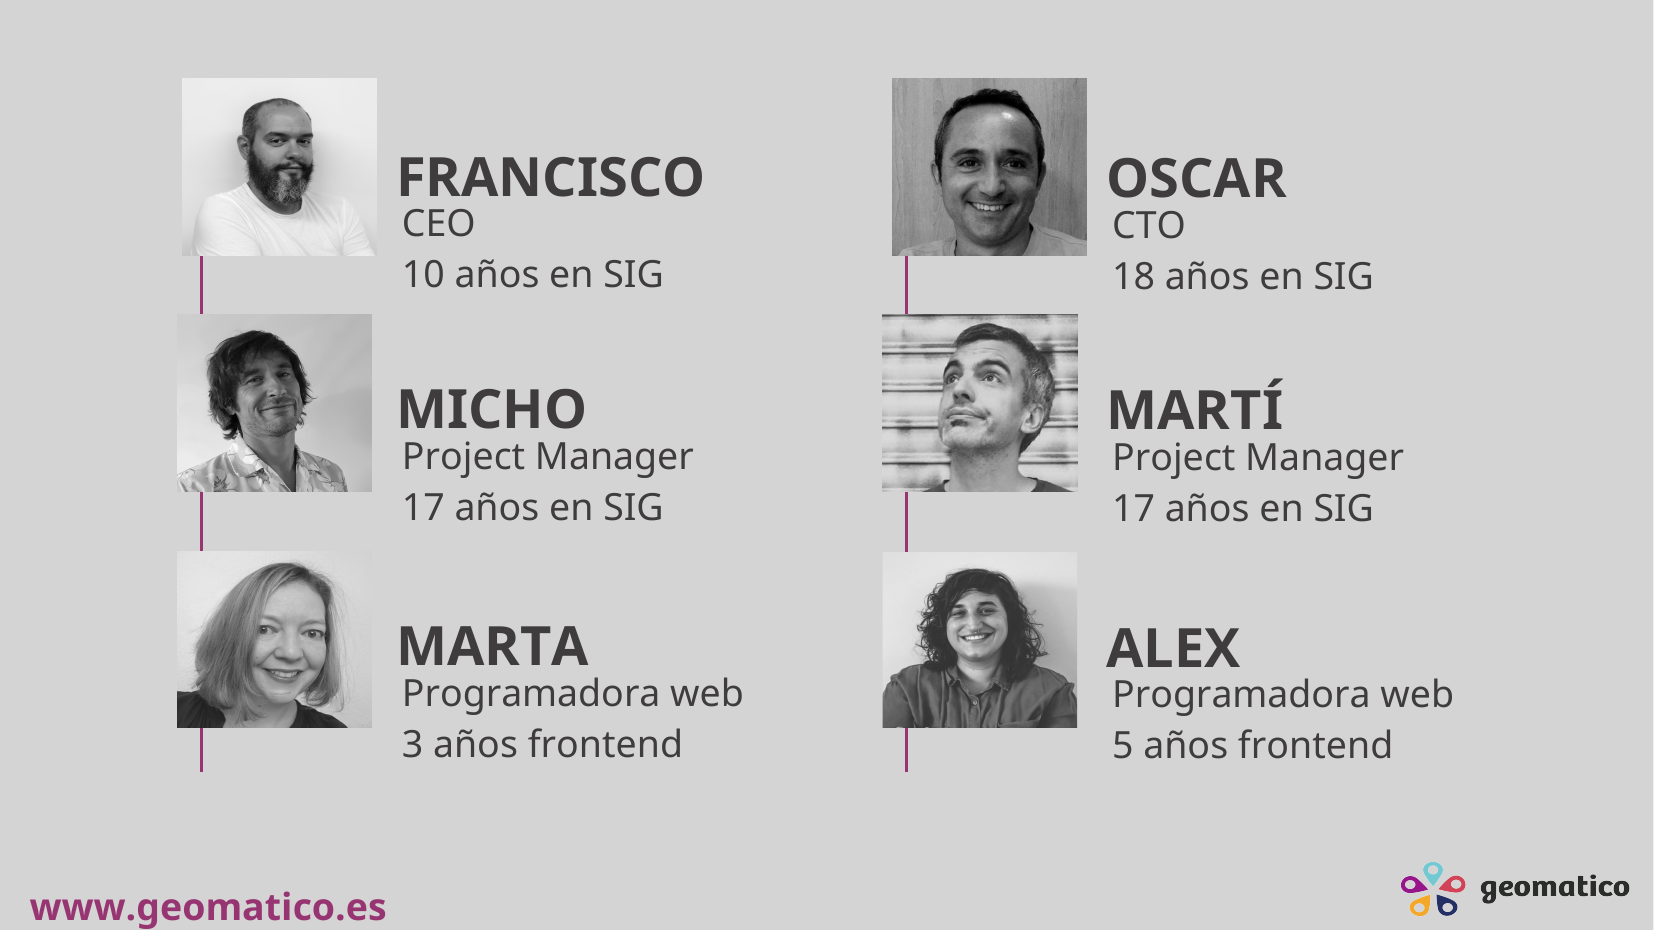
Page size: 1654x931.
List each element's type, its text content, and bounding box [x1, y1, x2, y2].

picture [177, 314, 372, 492]
picture [882, 314, 1078, 492]
text_box Project Manager 17 años en SIG [401, 429, 737, 532]
text_box CTO 18 años en SIG [1112, 198, 1447, 301]
text_box CEO 10 años en SIG [401, 196, 737, 299]
picture [1389, 856, 1642, 922]
text_box Project Manager 17 años en SIG [1112, 430, 1447, 533]
text_box Programadora web 3 años frontend [401, 666, 768, 820]
picture [892, 78, 1087, 256]
text_box OSCAR [1106, 146, 1442, 207]
picture [882, 552, 1078, 728]
picture [182, 78, 377, 256]
text_box FRANCISCO [396, 144, 731, 206]
text_box MICHO [396, 377, 731, 439]
text_box MARTÍ [1106, 378, 1442, 440]
text_box MARTA [396, 614, 731, 676]
text_box ALEX [1106, 615, 1442, 677]
text_box Programadora web 5 años frontend [1112, 667, 1477, 821]
picture [177, 551, 372, 728]
